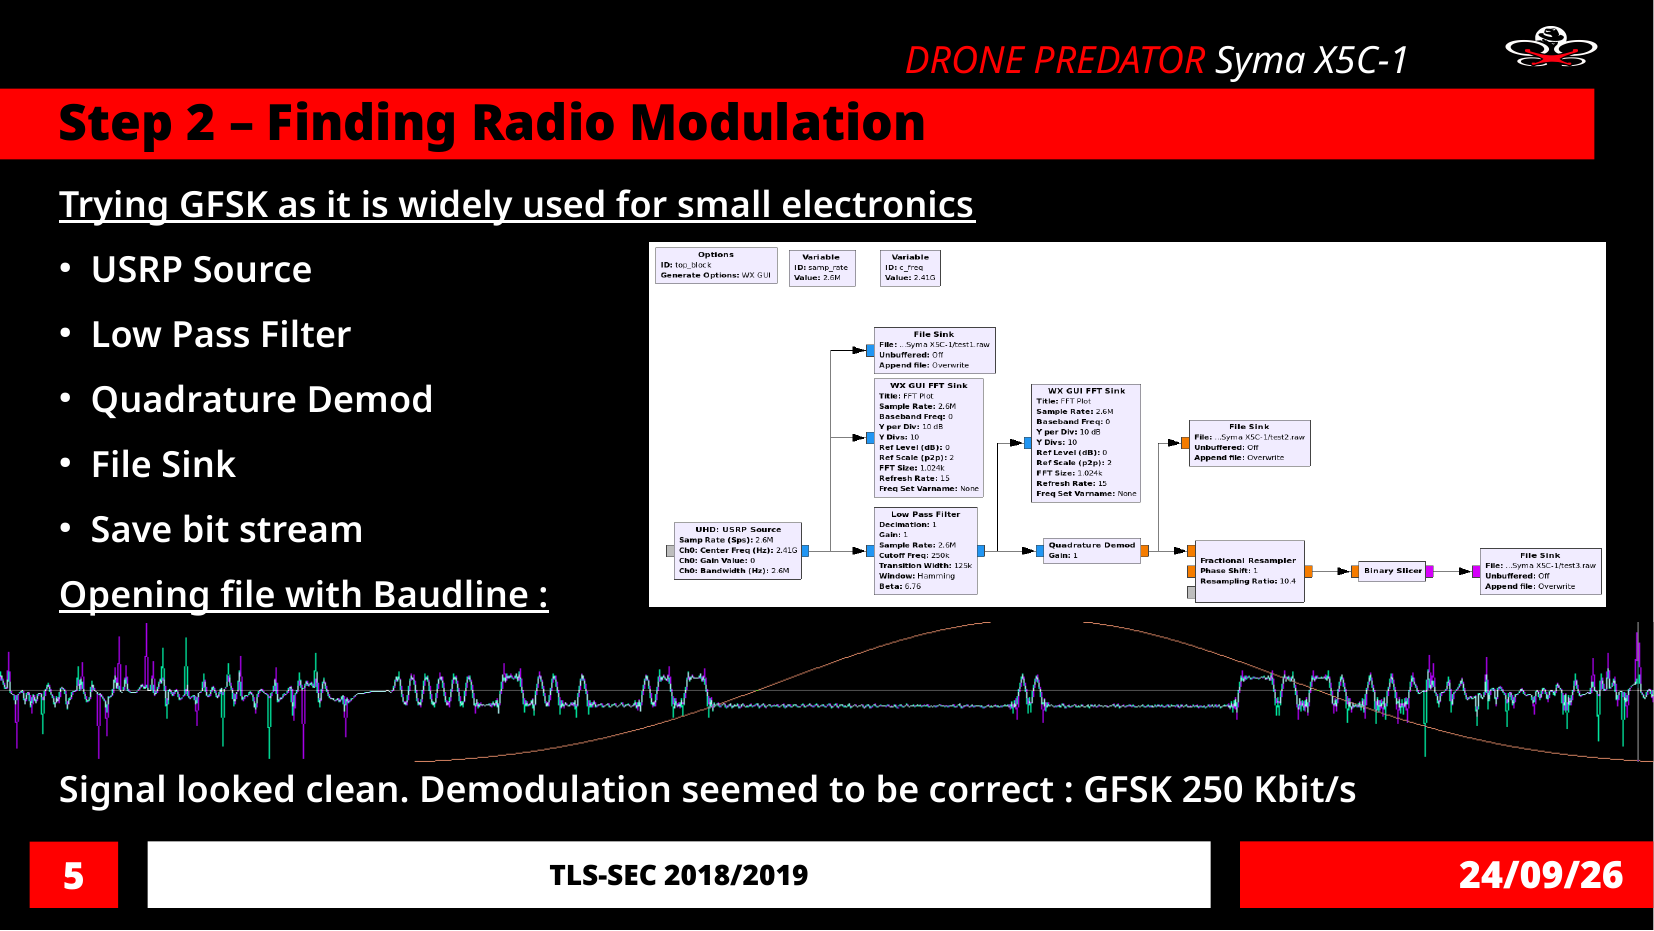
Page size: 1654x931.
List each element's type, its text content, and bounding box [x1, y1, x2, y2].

picture [649, 242, 1606, 607]
picture [0, 622, 1654, 762]
title Step 2 – Finding Radio Modulation [59, 44, 1595, 156]
list Trying GFSK as it is widely used for small electronics USRP Source Low Pass Filter Quadrature Demod File Sink Save bit stream Opening file with Baudline : Signal looked clean. Demodulation seemed to be correct : GFSK 250 Kbit/s [59, 762, 1595, 815]
list Trying GFSK as it is widely used for small electronics USRP Source Low Pass Filter Quadrature Demod File Sink Save bit stream Opening file with Baudline : Signal looked clean. Demodulation seemed to be correct : GFSK 250 Kbit/s [59, 178, 1595, 622]
picture [1488, 15, 1617, 80]
